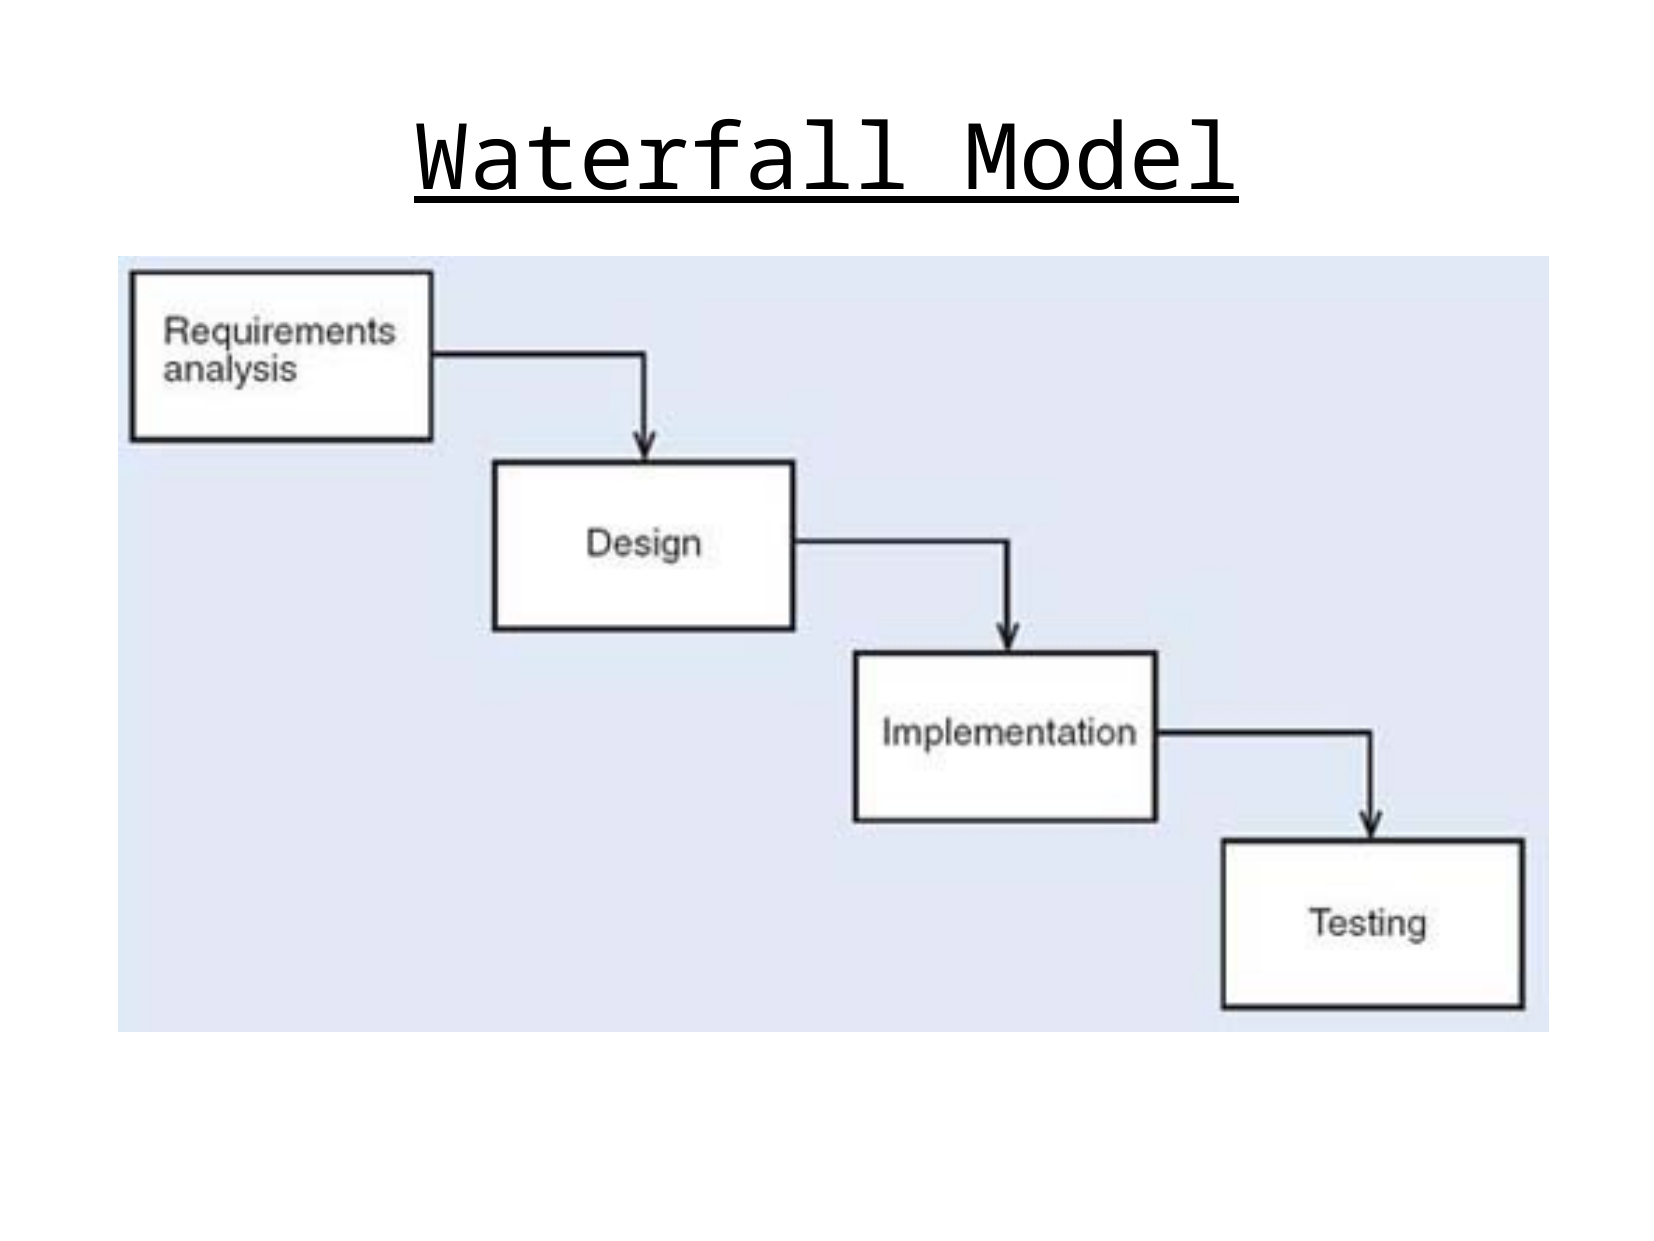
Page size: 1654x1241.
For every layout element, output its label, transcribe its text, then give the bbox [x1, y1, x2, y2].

picture [118, 256, 1549, 1032]
title Waterfall Model [82, 49, 1571, 257]
